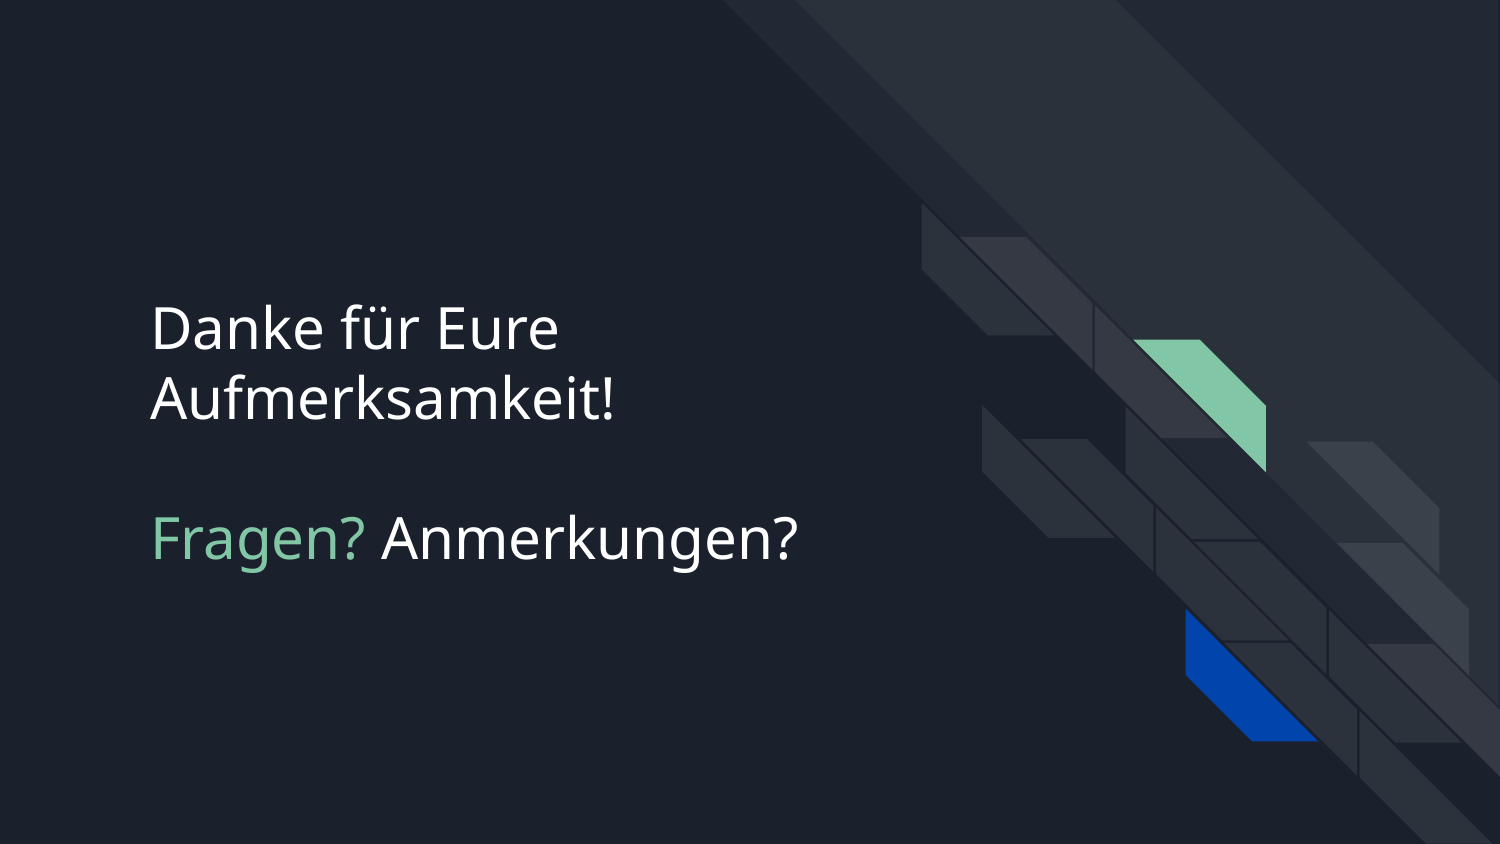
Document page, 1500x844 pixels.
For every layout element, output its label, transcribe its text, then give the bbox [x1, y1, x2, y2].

title Danke für Eure Aufmerksamkeit! Fragen? Anmerkungen? [135, 336, 888, 526]
